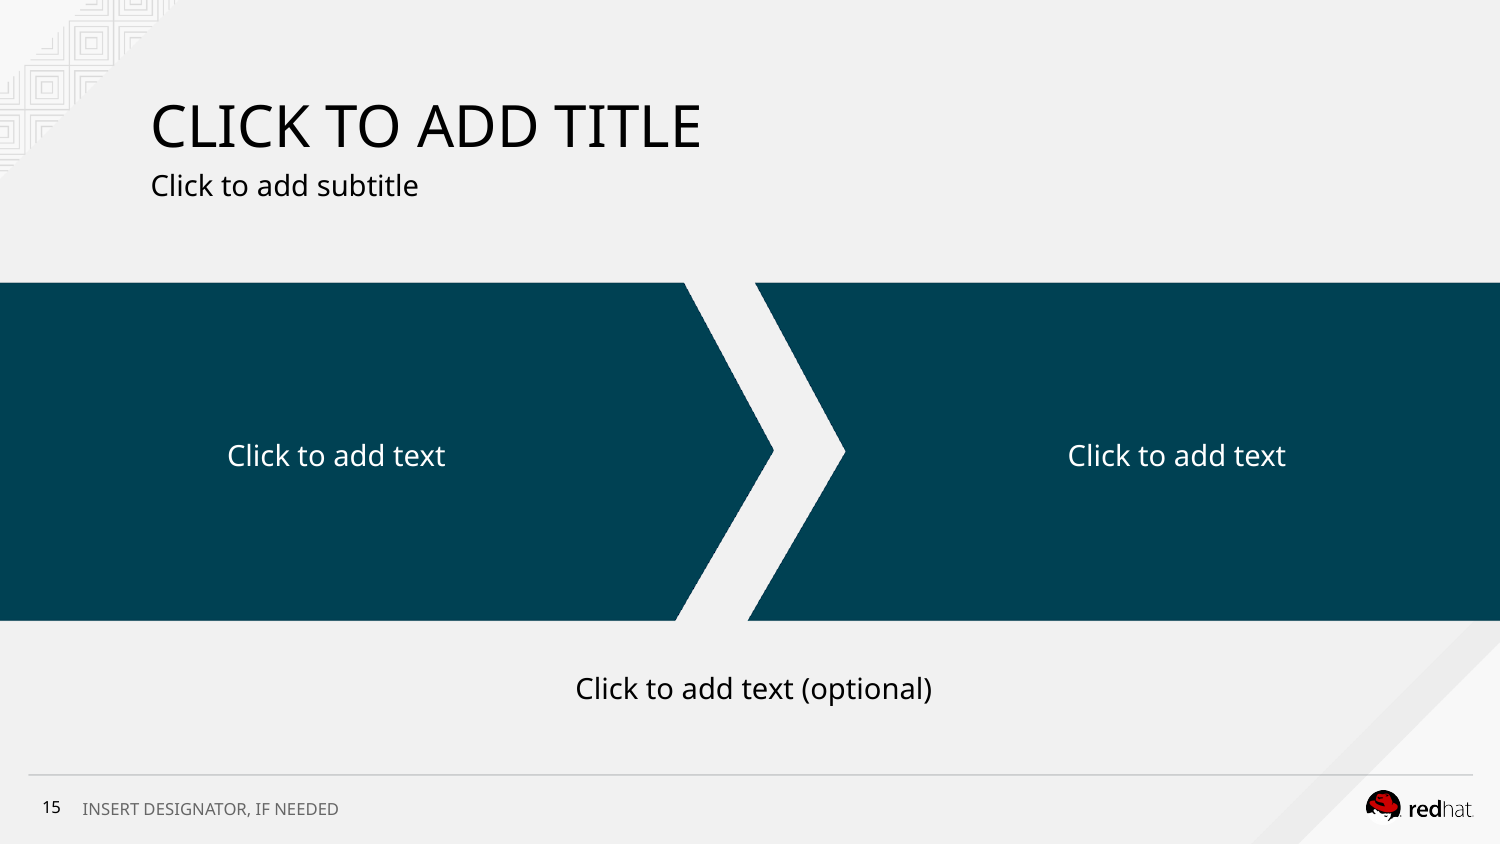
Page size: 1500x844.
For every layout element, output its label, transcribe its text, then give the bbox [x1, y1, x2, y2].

title CLICK TO ADD TITLE [135, 0, 1365, 152]
list Click to add text (optional) [139, 650, 1369, 725]
slide_number <number> [16, 776, 77, 842]
subtitle Click to add subtitle [135, 152, 1376, 207]
subtitle Click to add text [0, 283, 674, 622]
picture [0, 0, 1500, 844]
subtitle Click to add text [854, 283, 1500, 622]
